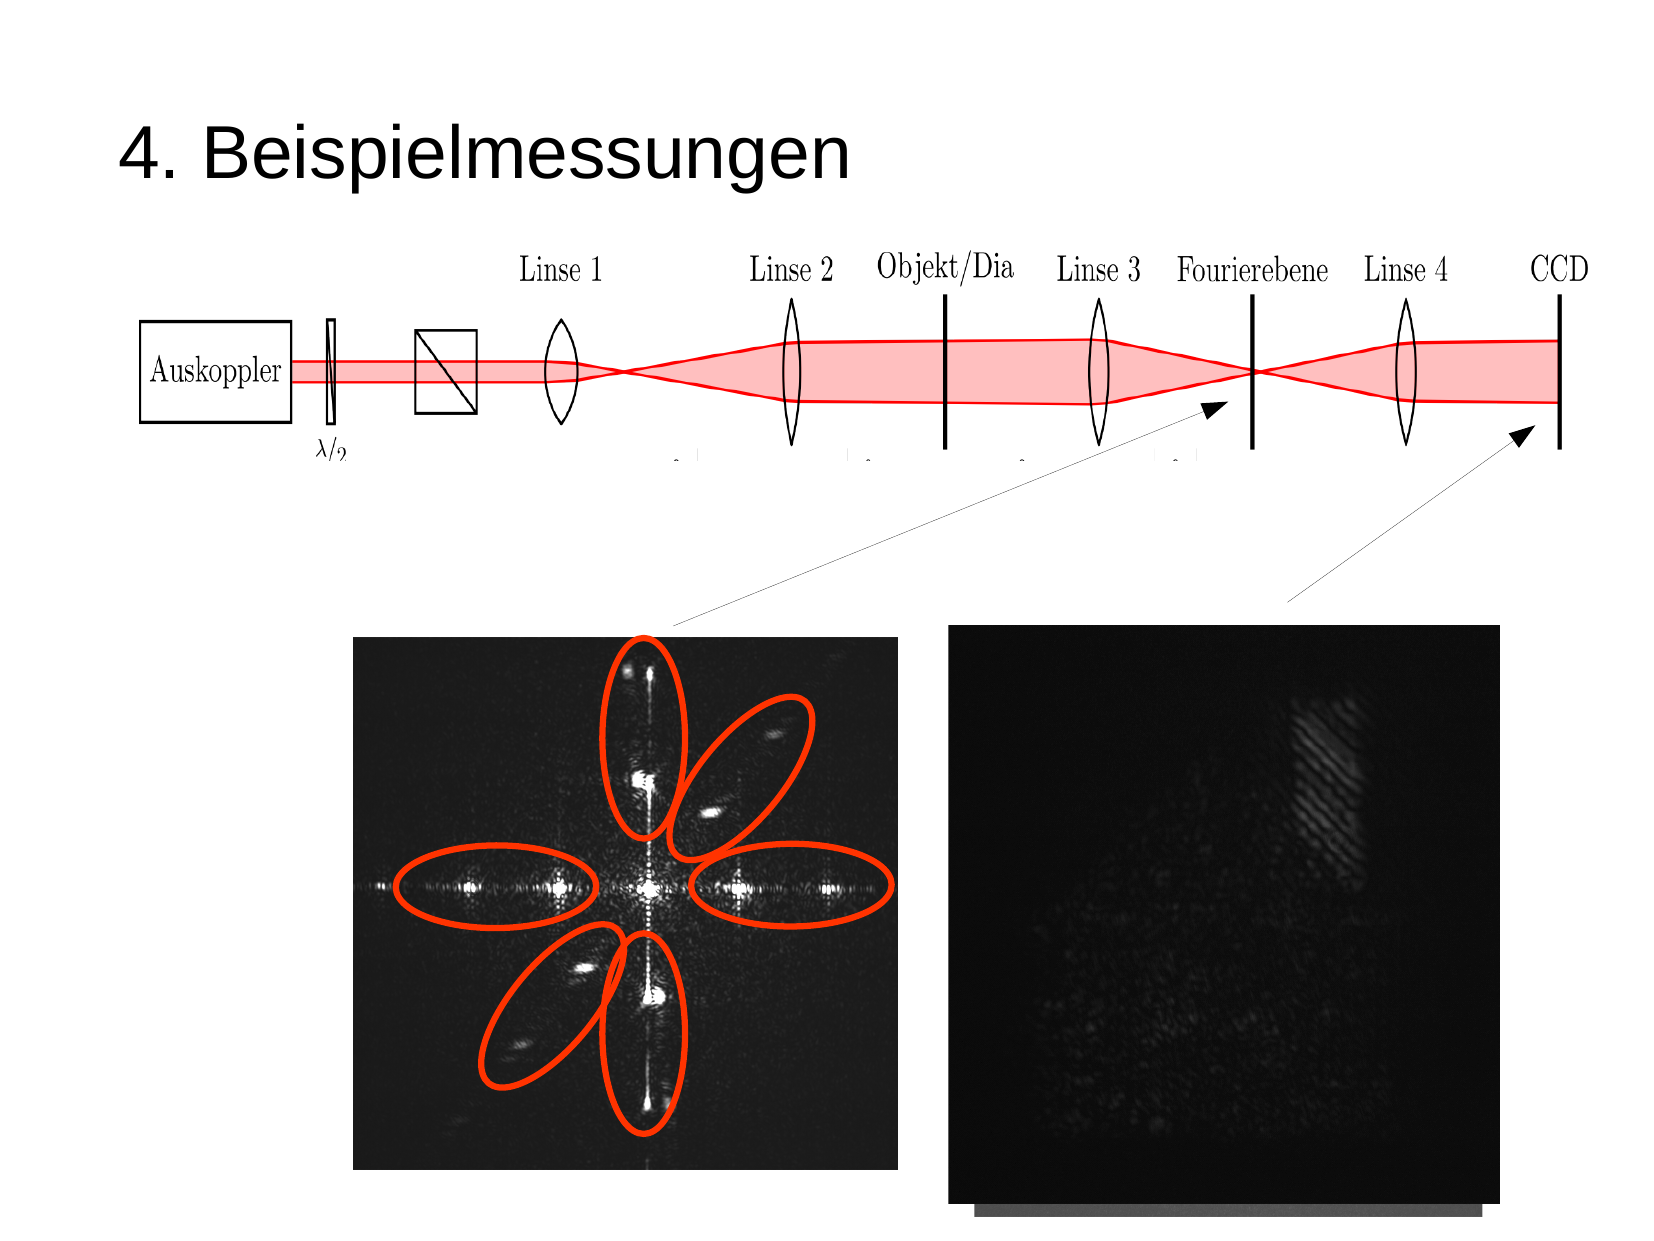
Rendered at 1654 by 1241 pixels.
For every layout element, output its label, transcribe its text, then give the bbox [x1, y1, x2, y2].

title 4. Beispielmessungen [82, 49, 1571, 257]
picture [948, 625, 1501, 1217]
picture [695, 847, 888, 923]
picture [673, 700, 809, 856]
picture [106, 224, 1630, 461]
picture [353, 637, 898, 1170]
picture [606, 642, 681, 835]
